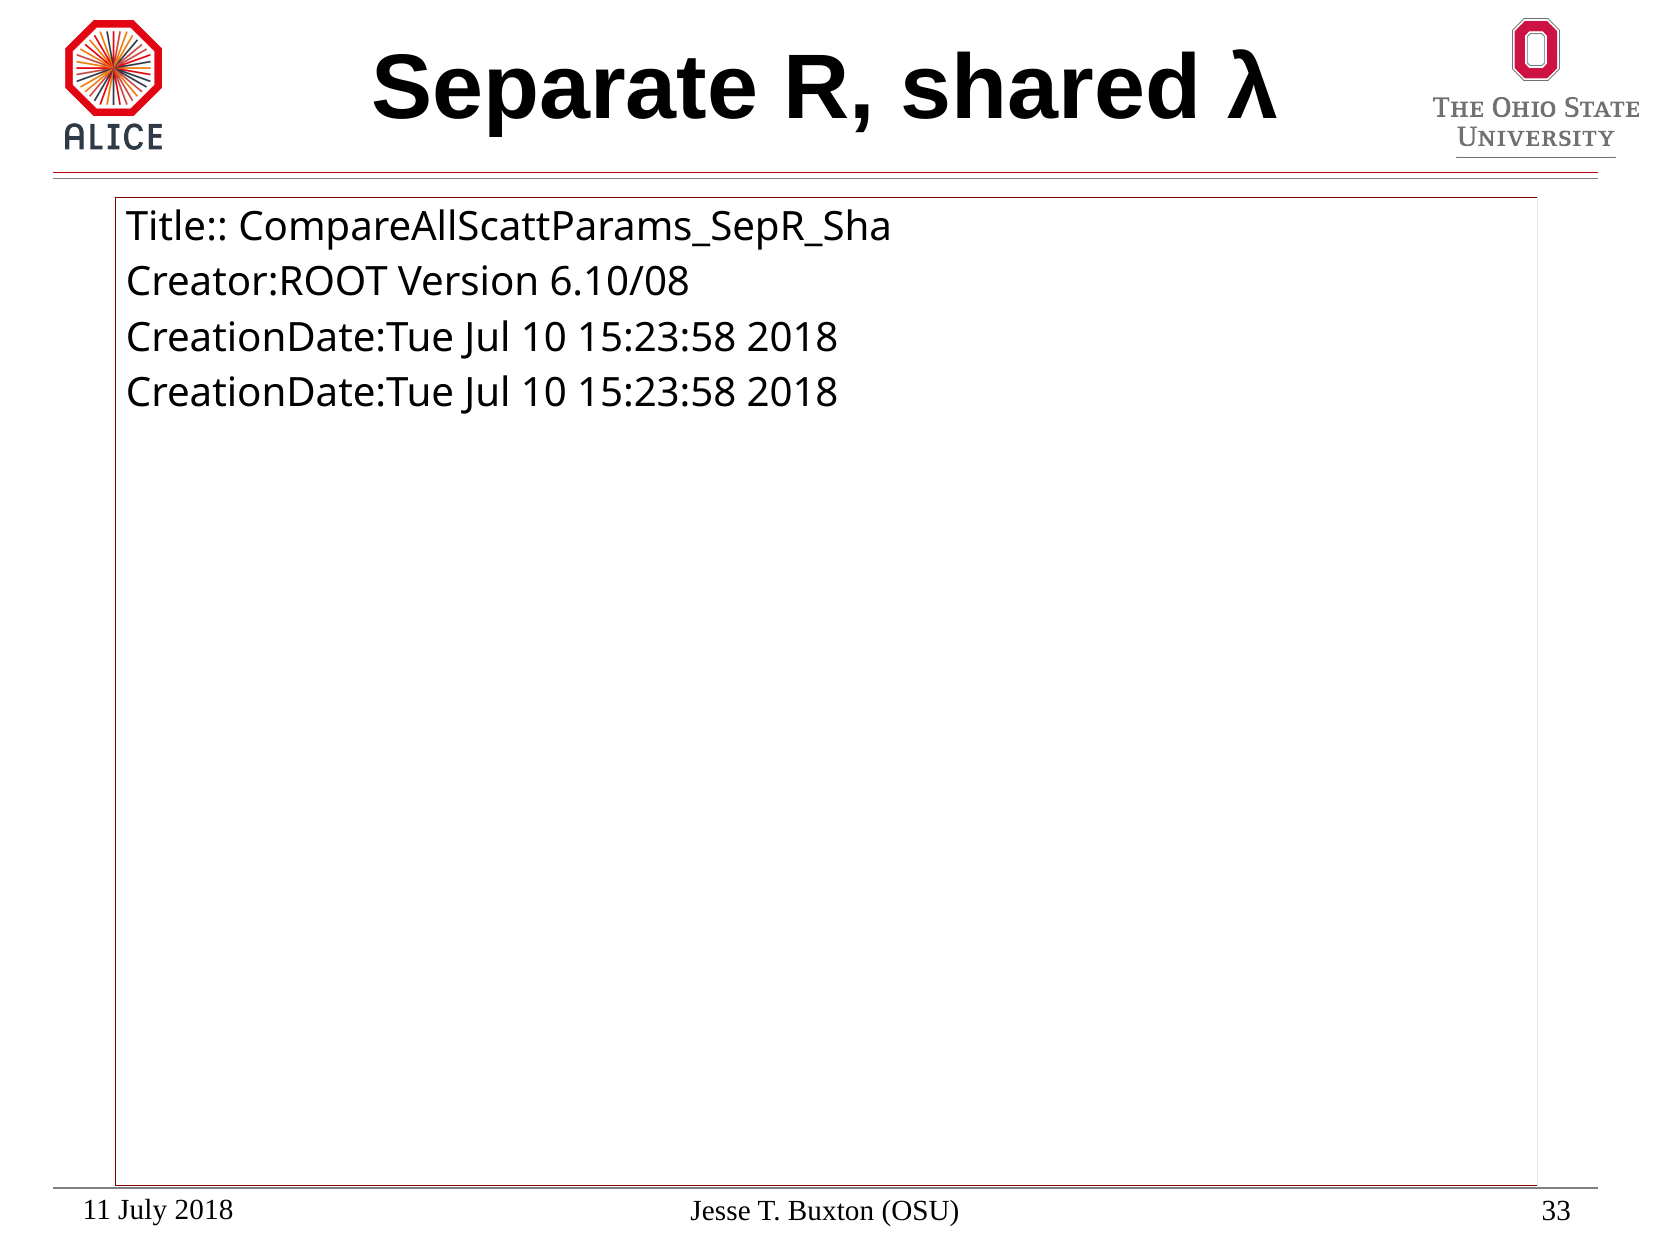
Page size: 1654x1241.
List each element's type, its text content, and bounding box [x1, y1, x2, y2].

picture [65, 20, 137, 150]
picture [1513, 5, 1642, 171]
picture [112, 195, 1538, 1186]
title Separate R, shared λ [137, 1, 1513, 172]
